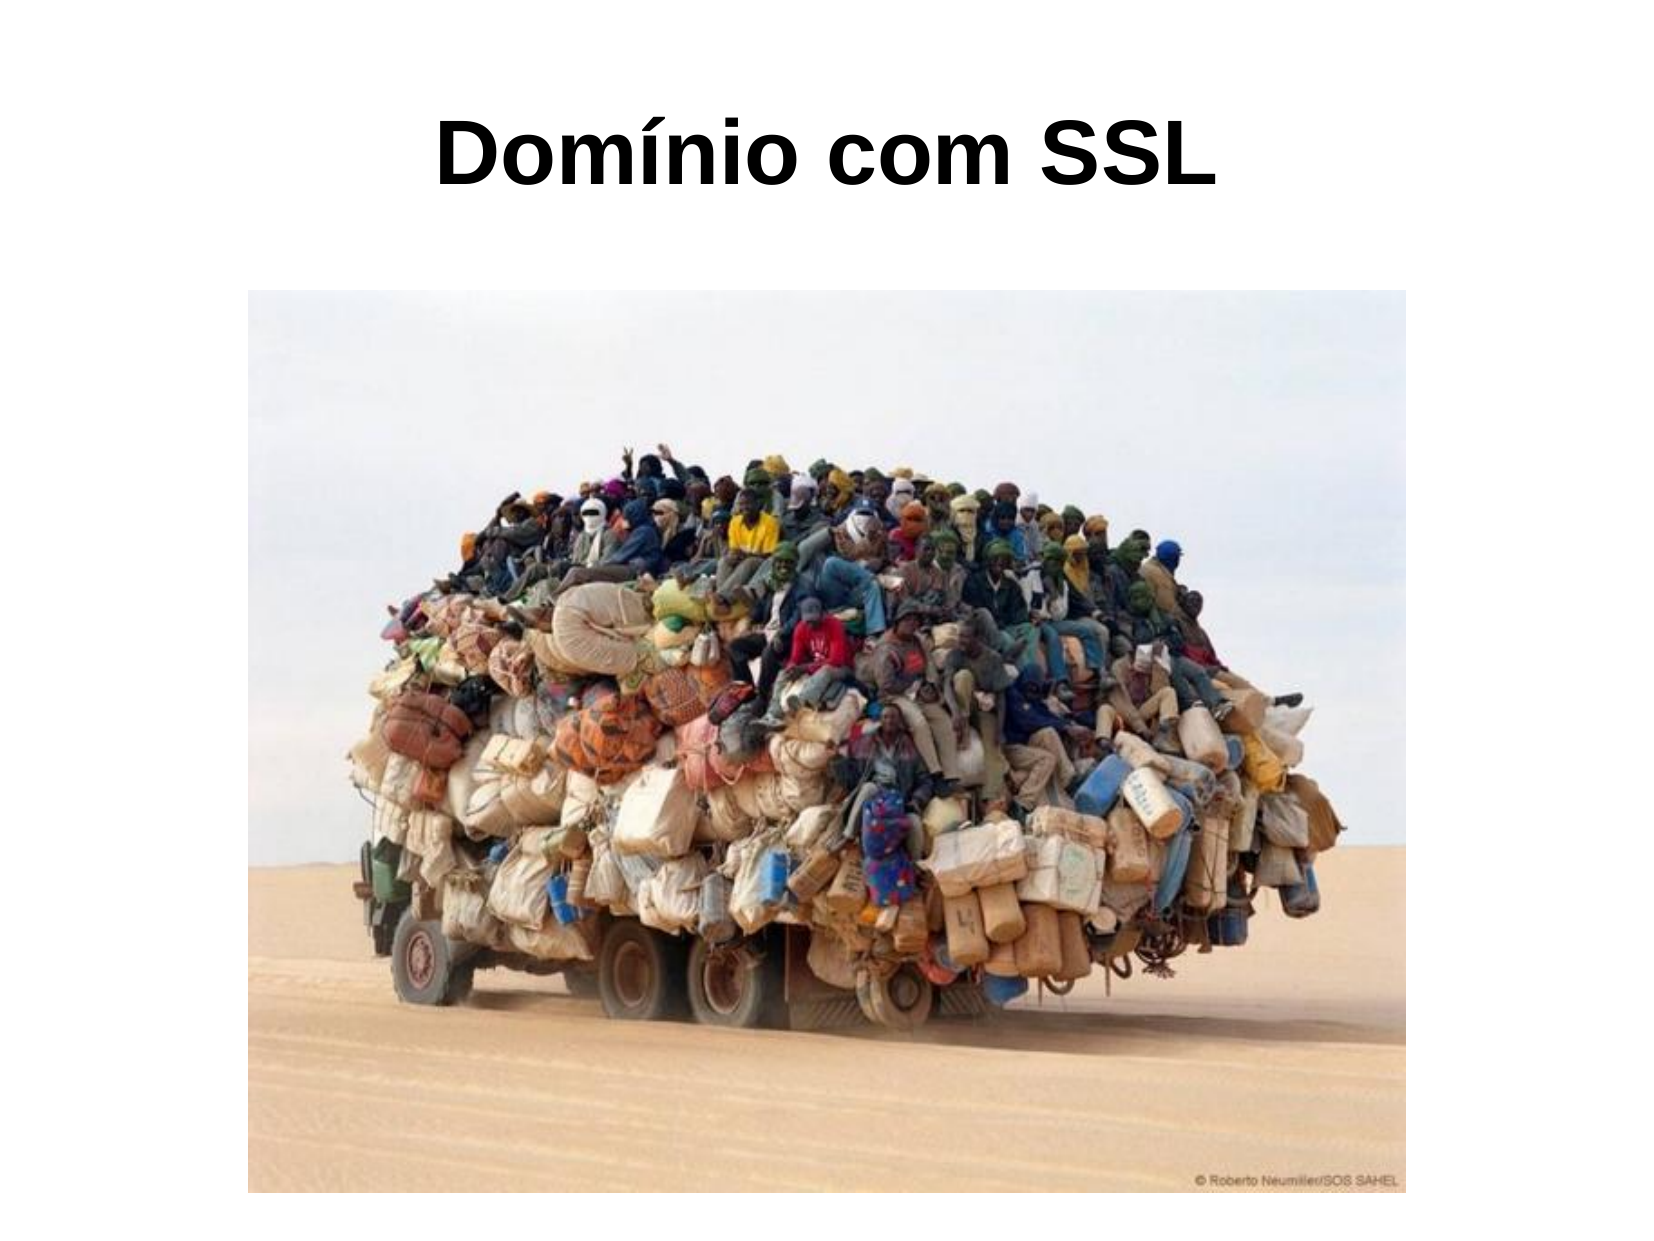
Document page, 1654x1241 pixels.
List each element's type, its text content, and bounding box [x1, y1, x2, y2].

title Domínio com SSL [82, 49, 1571, 257]
picture [248, 290, 1406, 1193]
